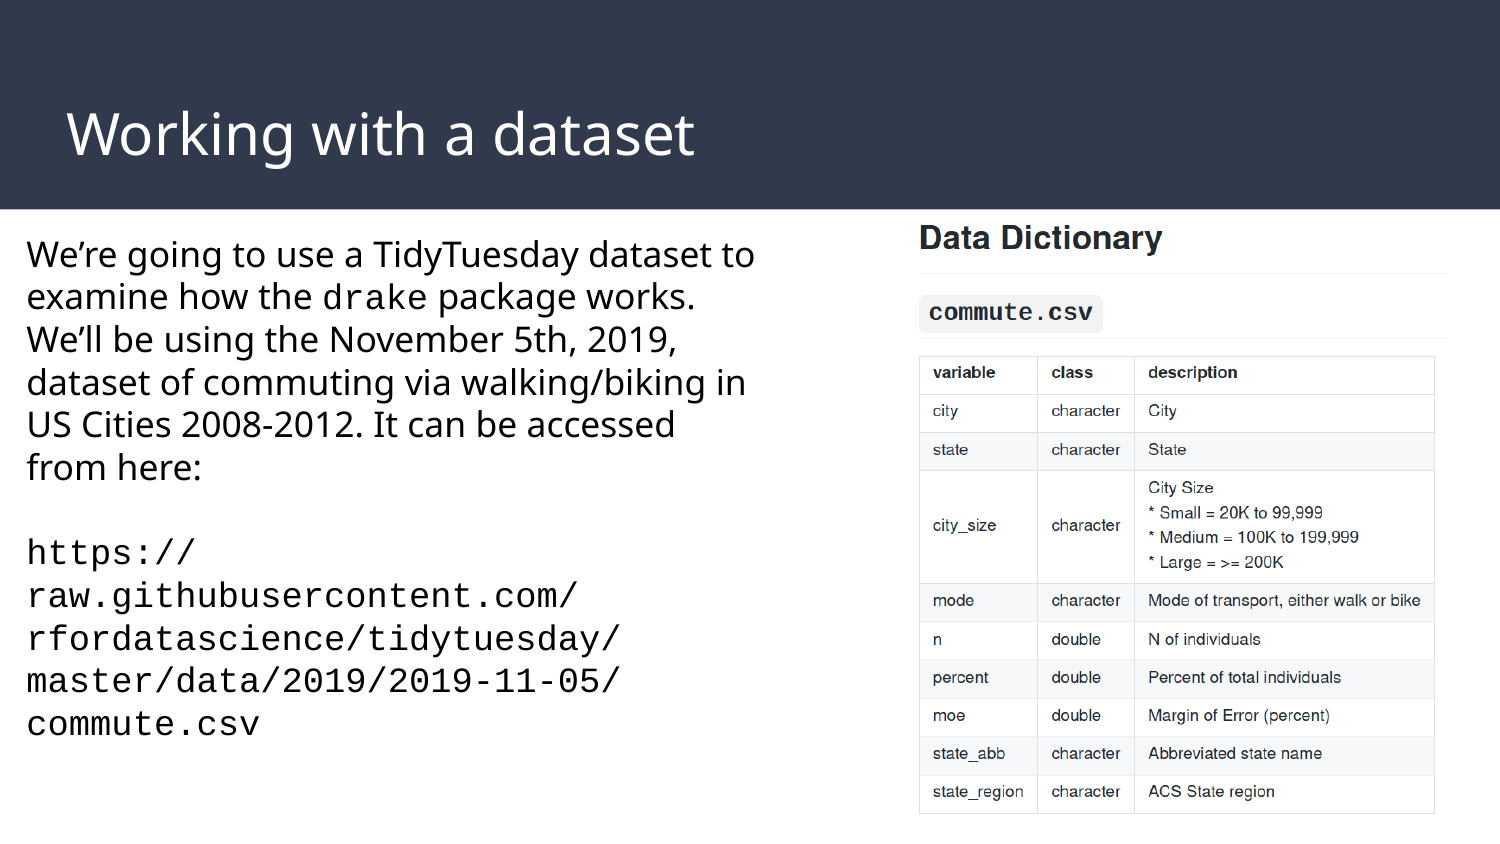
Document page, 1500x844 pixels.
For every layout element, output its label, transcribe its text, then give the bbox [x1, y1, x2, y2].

picture [908, 216, 1449, 827]
title Working with a dataset [51, 82, 1449, 185]
text_box We’re going to use a TidyTuesday dataset to examine how the drake package works. We’ll be using the November 5th, 2019, dataset of commuting via walking/biking in US Cities 2008-2012. It can be accessed from here: https://raw.githubusercontent.com/rfordatascience/tidytuesday/master/data/2019/2019-11-05/commute.csv [11, 216, 776, 818]
